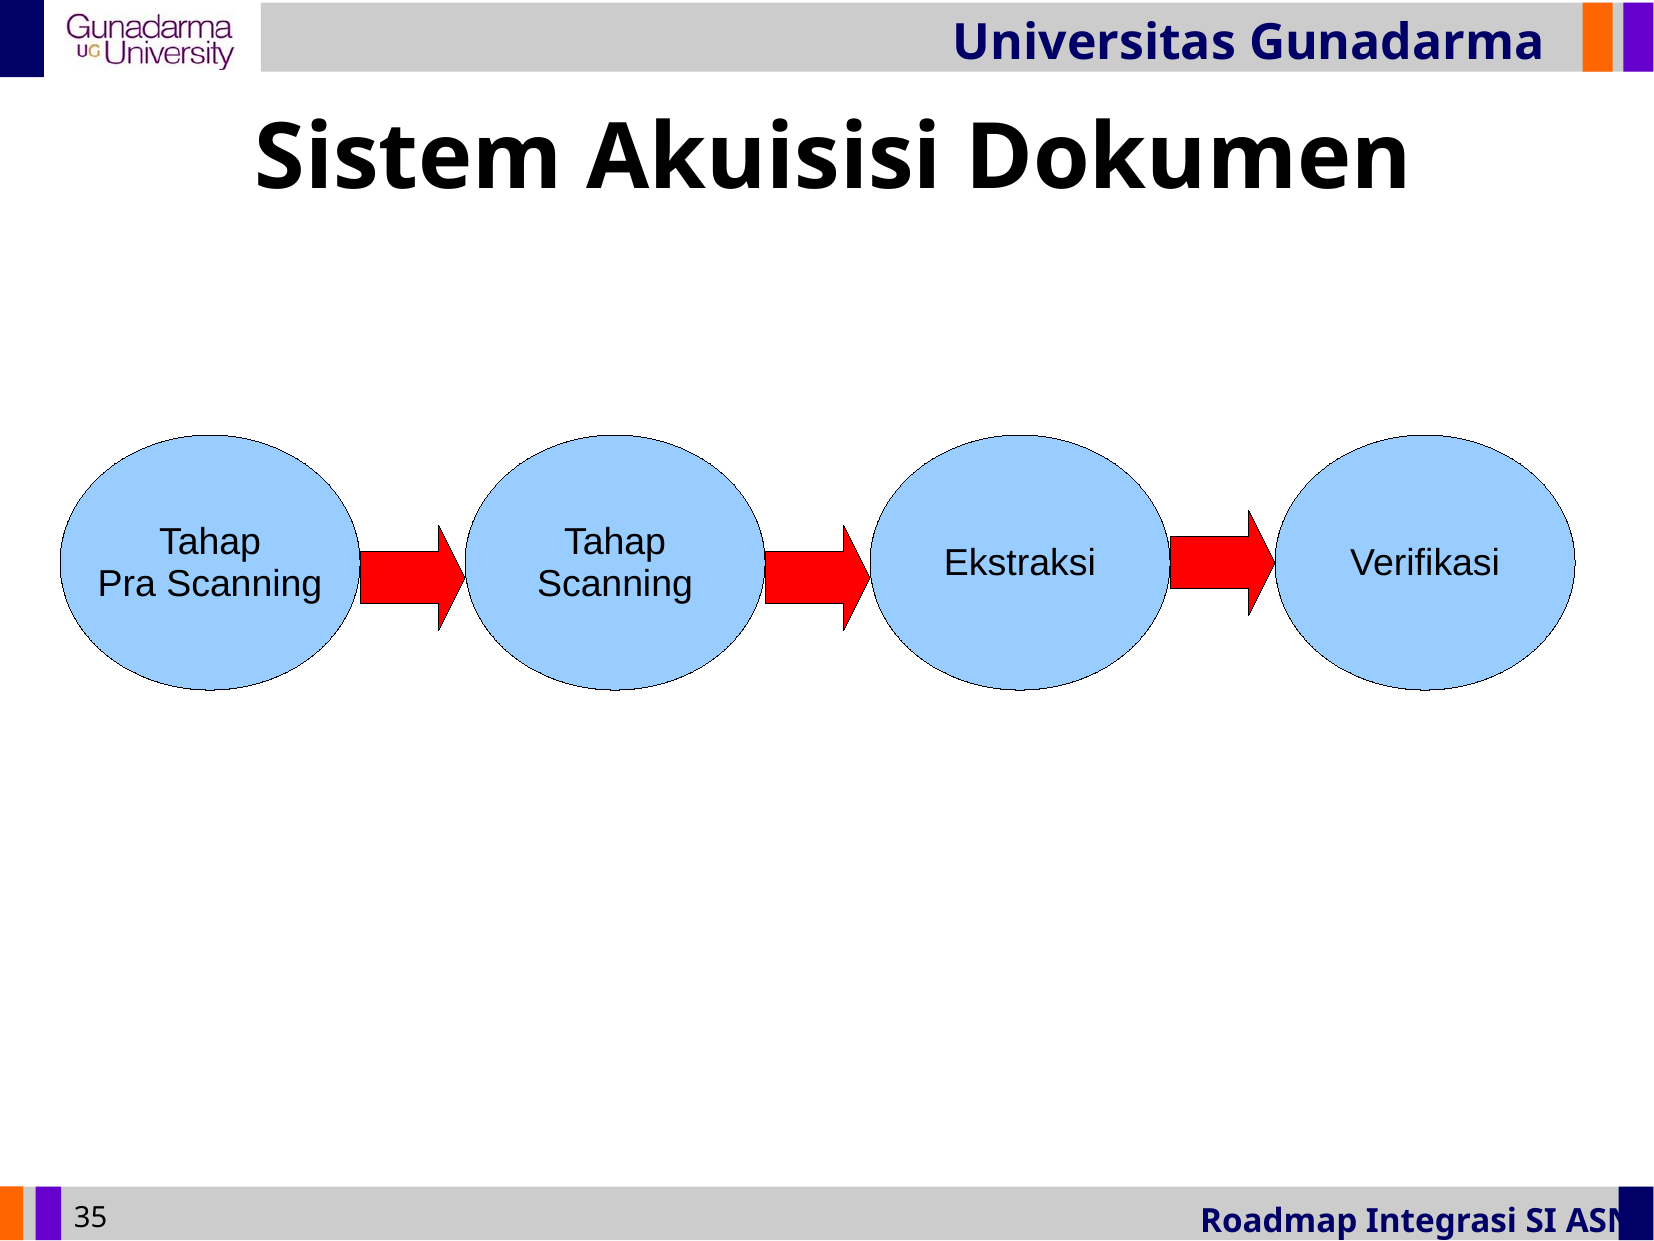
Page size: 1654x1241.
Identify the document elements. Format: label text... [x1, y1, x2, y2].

text_box Tahap Scanning [465, 435, 765, 691]
text_box Tahap Pra Scanning [60, 435, 360, 691]
title Sistem Akuisisi Dokumen [77, 90, 1591, 217]
text_box Ekstraksi [870, 435, 1170, 691]
text_box [1170, 510, 1276, 616]
text_box [765, 525, 871, 631]
text_box Verifikasi [1275, 435, 1576, 691]
text_box [360, 525, 466, 631]
picture [65, 0, 235, 70]
